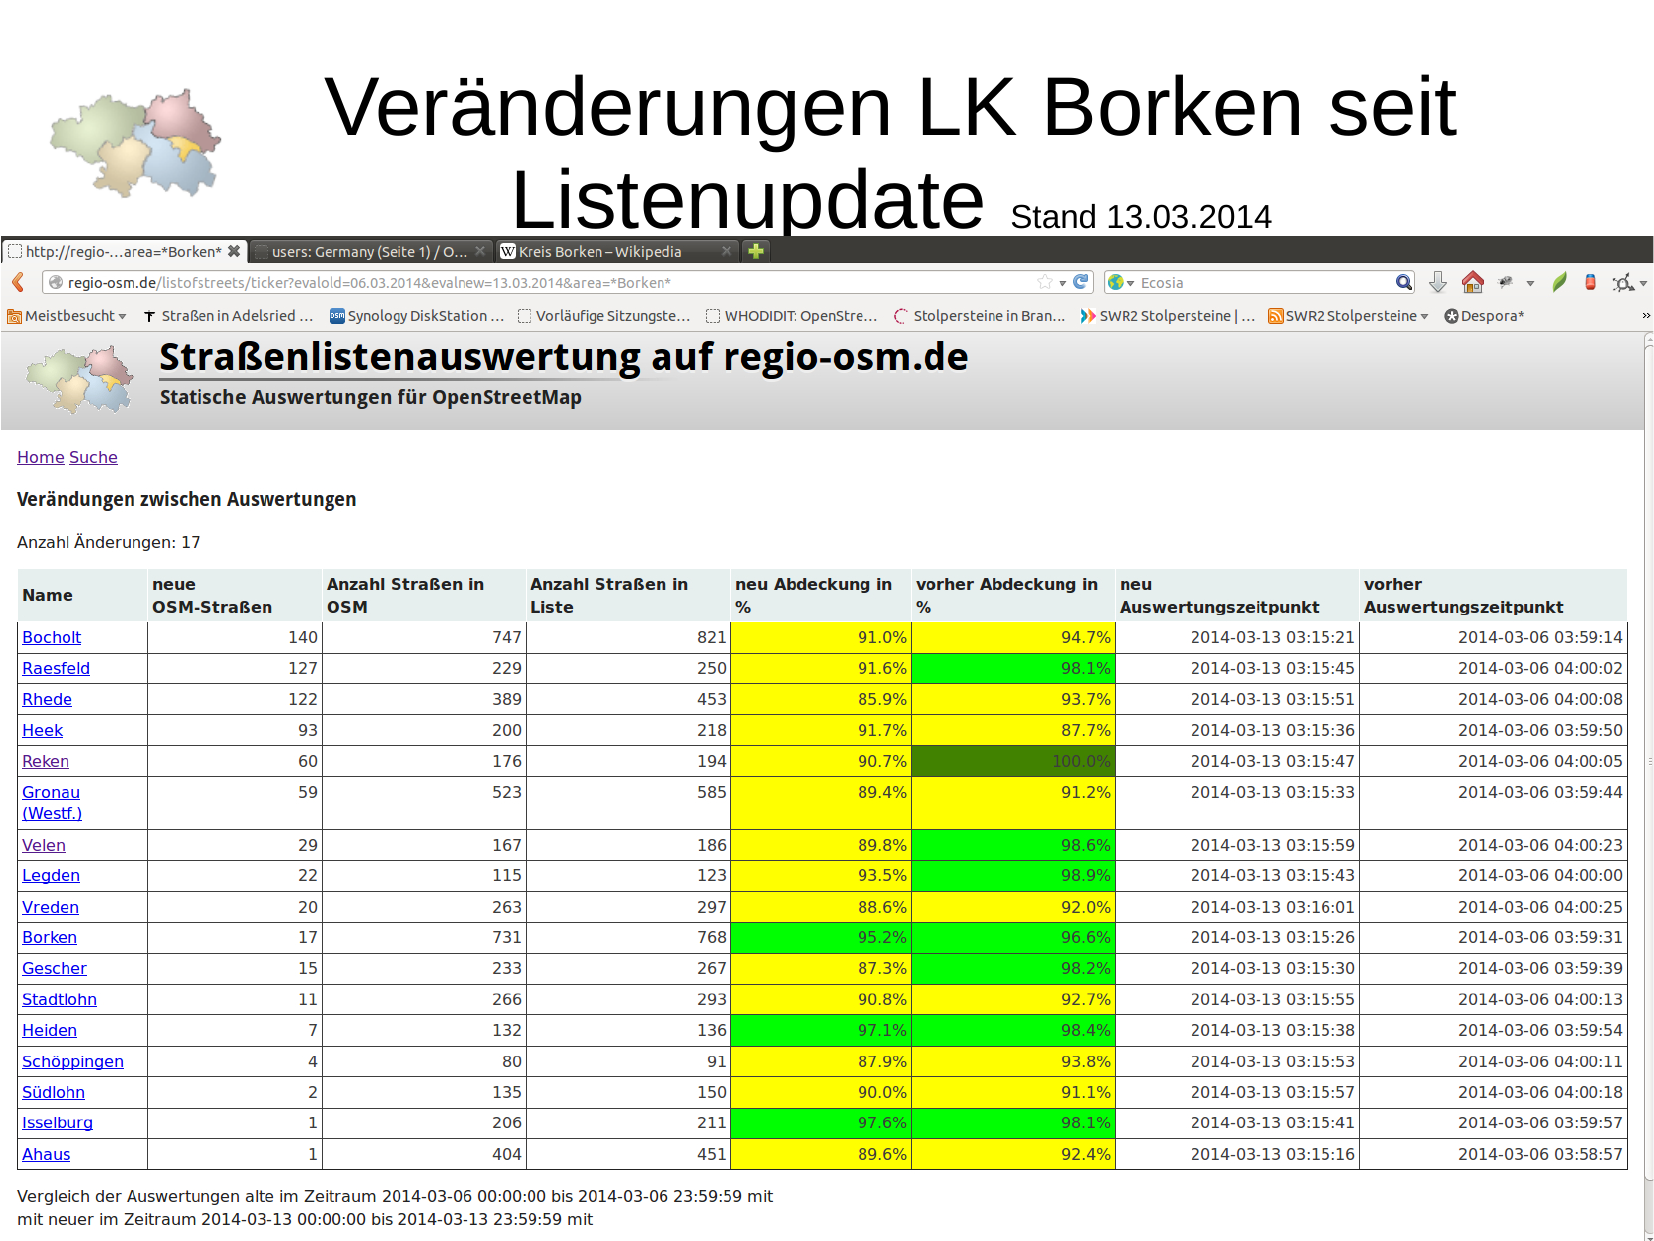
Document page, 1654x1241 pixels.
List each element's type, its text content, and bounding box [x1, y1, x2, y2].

title Veränderungen LK Borken seit Listenupdate Stand 13.03.2014 [212, 49, 1571, 236]
picture [11, 68, 250, 225]
picture [1, 236, 1654, 1241]
